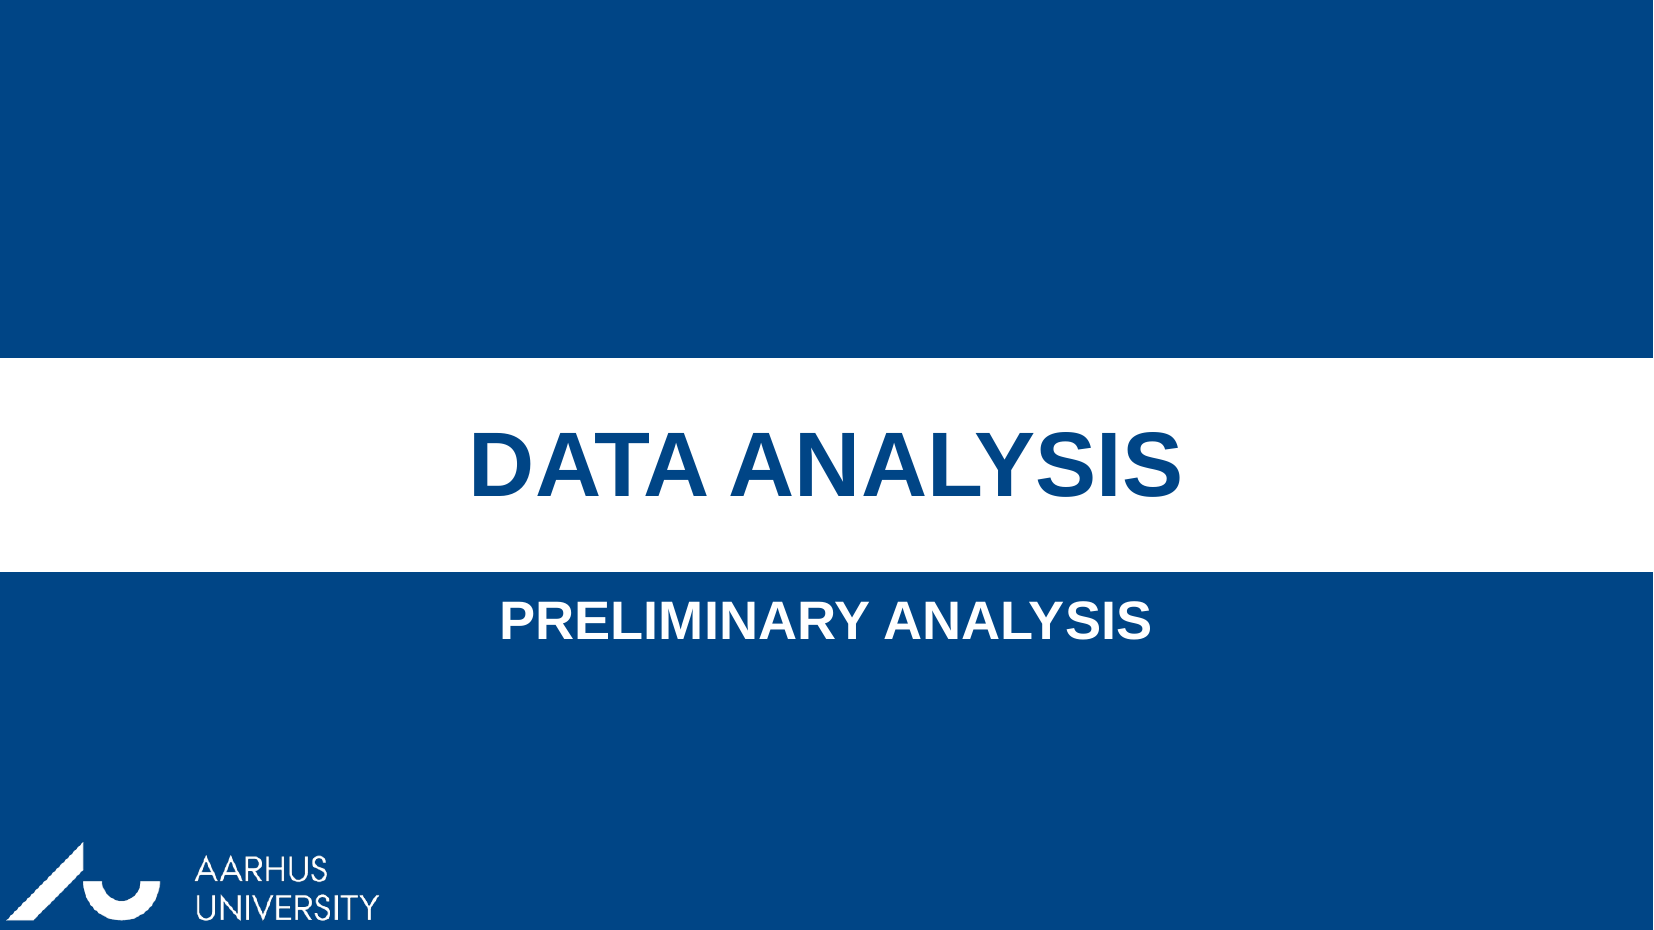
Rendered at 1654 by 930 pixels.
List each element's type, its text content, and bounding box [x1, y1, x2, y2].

title DATA ANALYSIS [0, 358, 1653, 572]
picture [5, 841, 414, 928]
text_box PRELIMINARY ANALYSIS [484, 583, 1169, 660]
